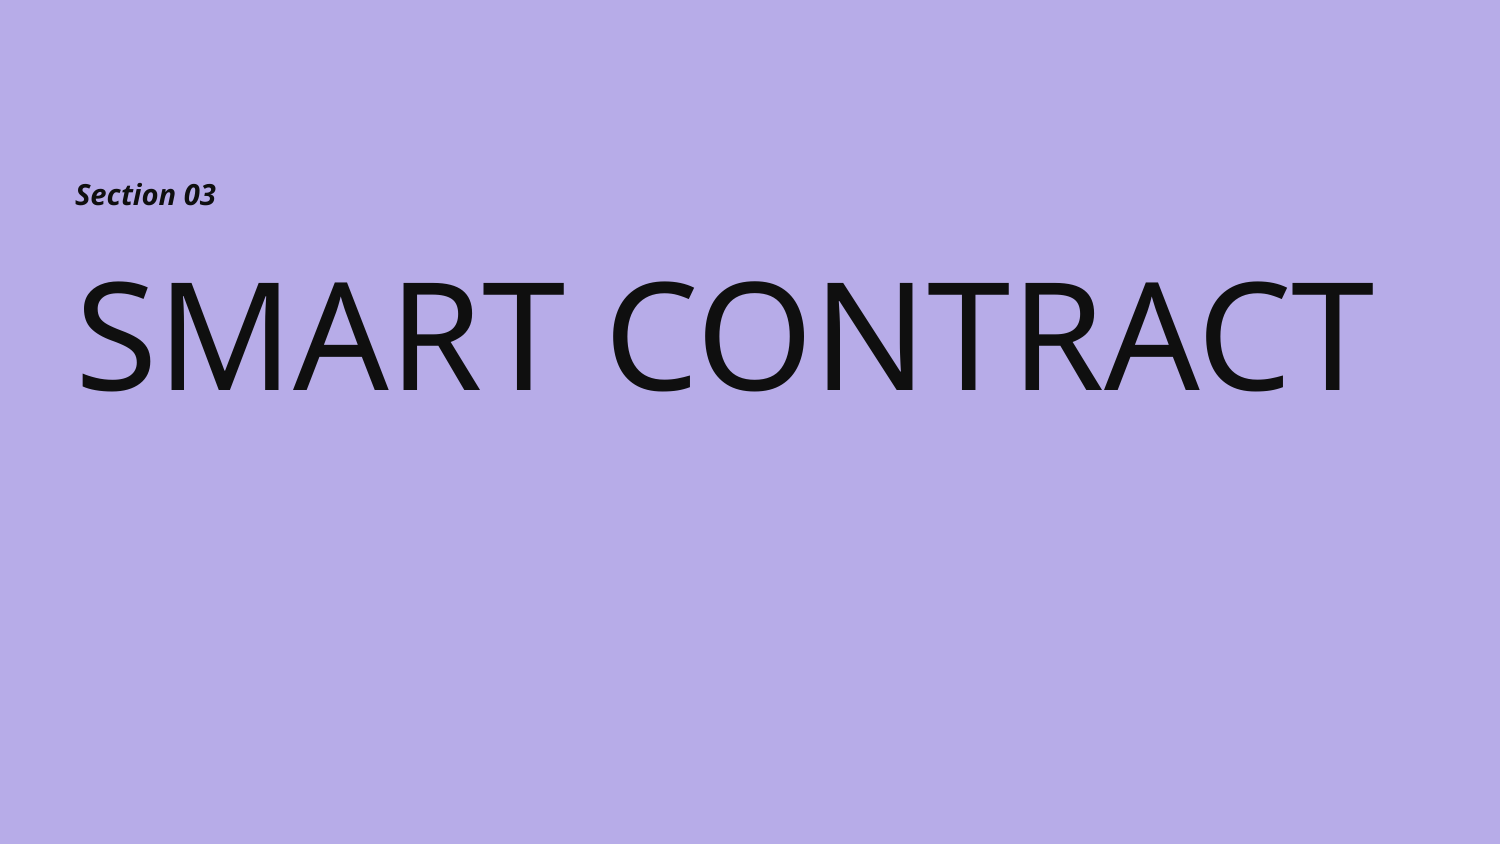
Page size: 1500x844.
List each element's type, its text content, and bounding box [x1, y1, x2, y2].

title SMART CONTRACT [822, 268, 1425, 422]
subtitle Section 03 [75, 171, 822, 661]
